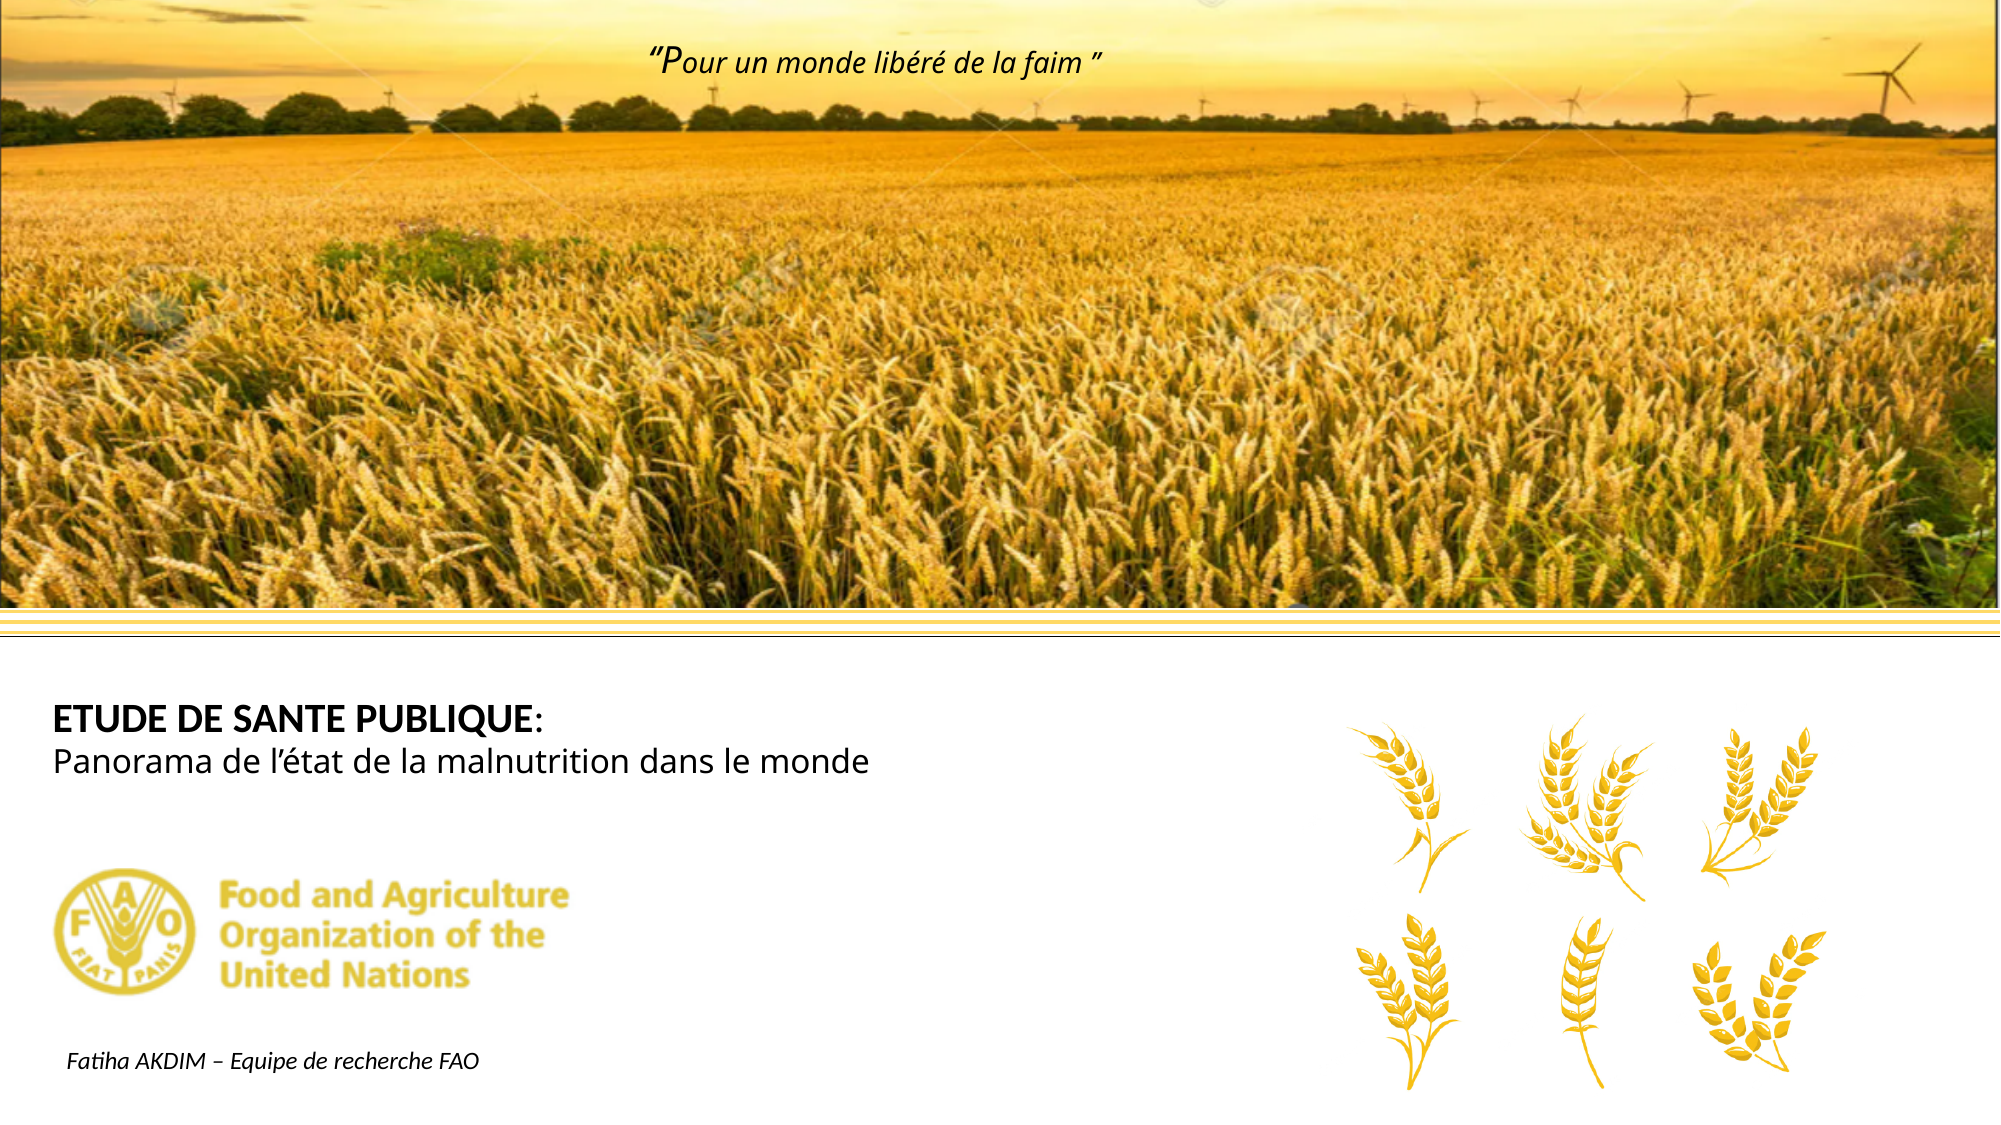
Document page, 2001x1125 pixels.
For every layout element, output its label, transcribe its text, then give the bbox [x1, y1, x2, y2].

picture [0, 0, 2000, 608]
text_box ETUDE DE SANTE PUBLIQUE: Panorama de l’état de la malnutrition dans le monde [37, 683, 1038, 790]
picture [1300, 703, 1866, 1097]
text_box Fatiha AKDIM – Equipe de recherche FAO [51, 1040, 505, 1083]
picture [37, 868, 603, 1004]
text_box ‘’Pour un monde libéré de la faim ’’ [632, 28, 1321, 135]
